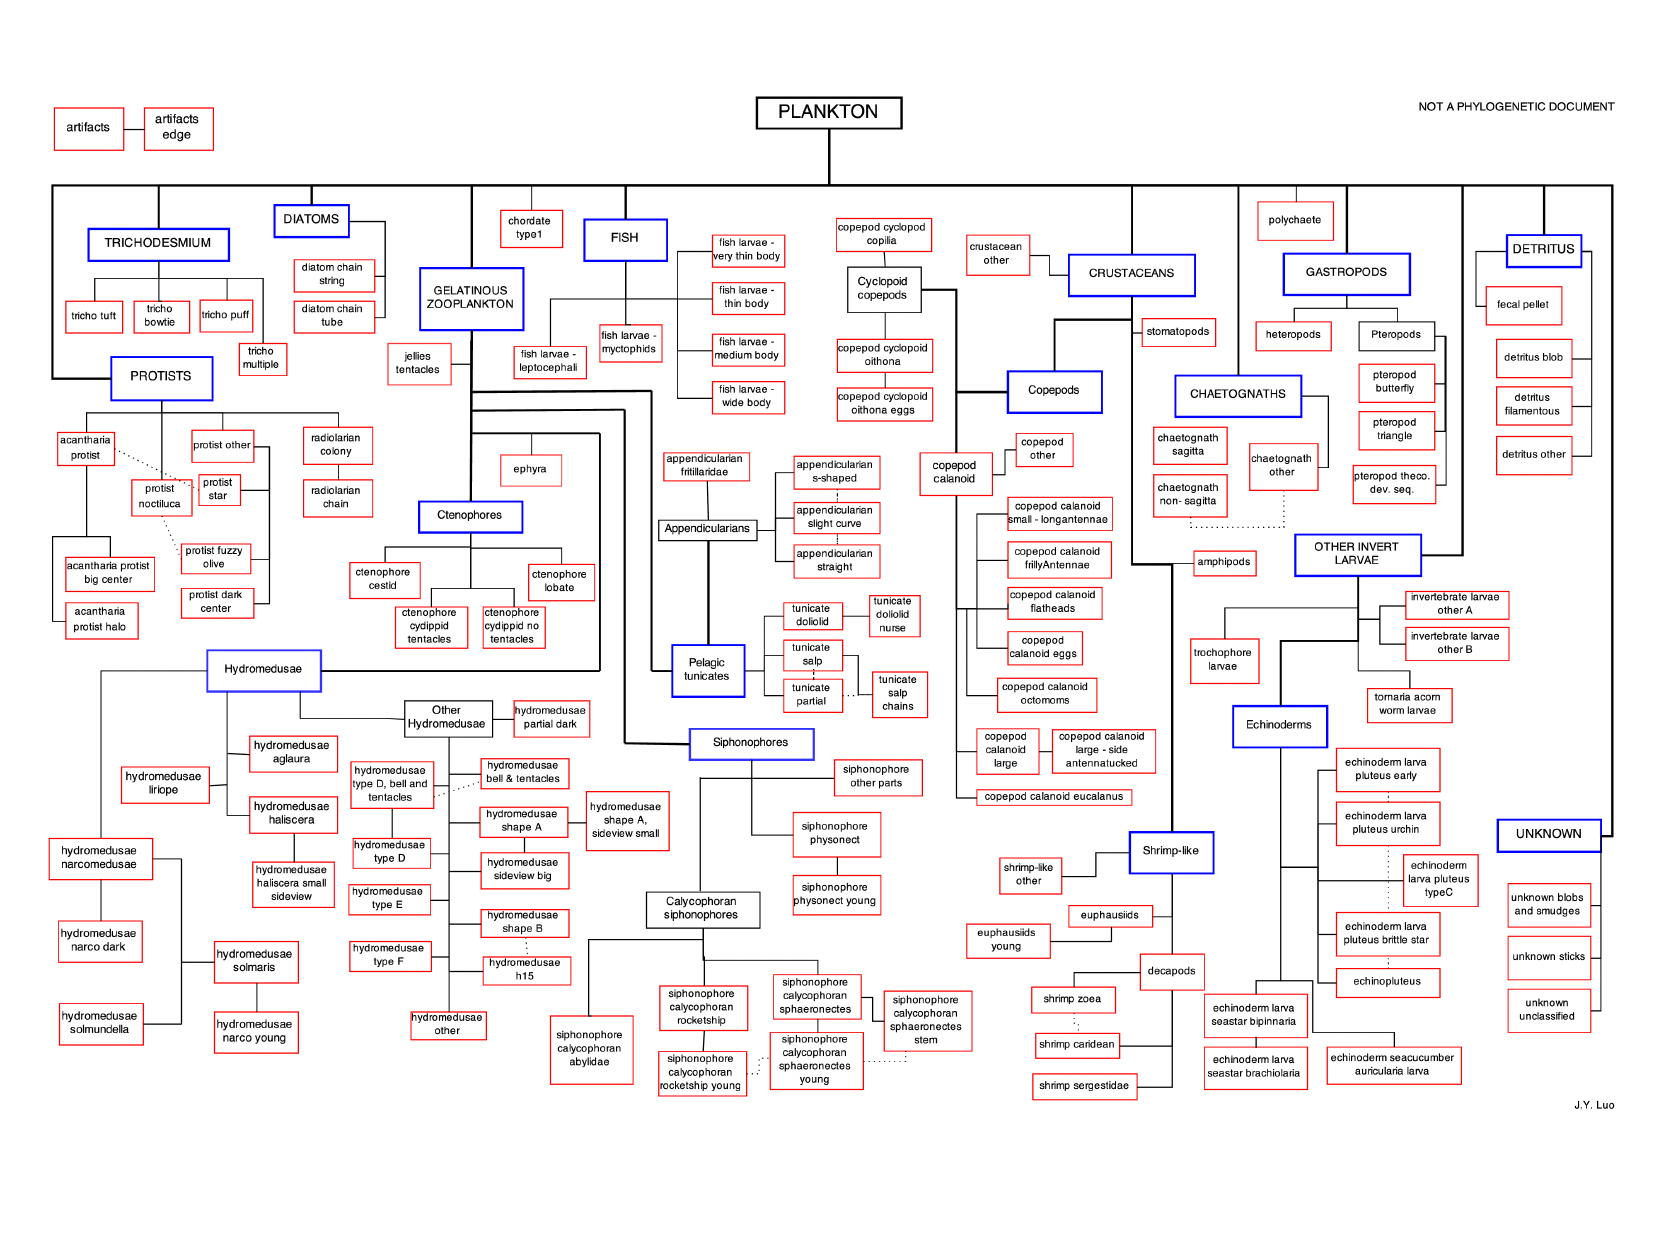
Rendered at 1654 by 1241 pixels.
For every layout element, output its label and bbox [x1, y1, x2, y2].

picture [0, 71, 1654, 1134]
